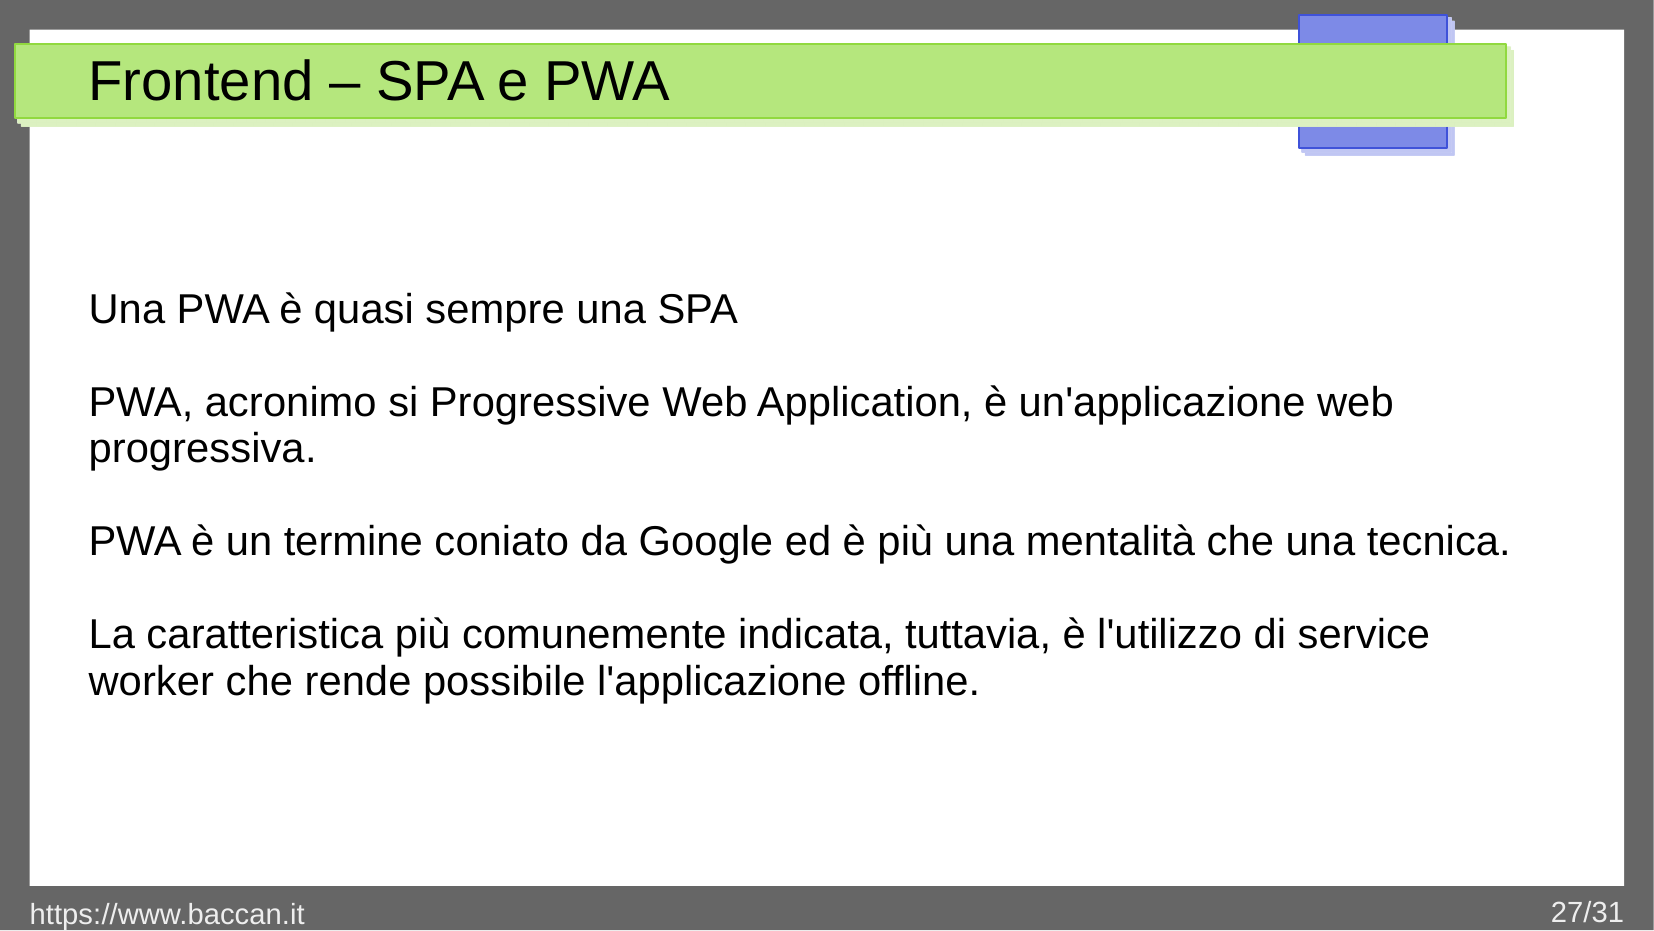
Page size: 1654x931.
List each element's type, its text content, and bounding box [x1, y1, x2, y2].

title Frontend – SPA e PWA [88, 44, 1506, 119]
text_box Una PWA è quasi sempre una SPA PWA, acronimo si Progressive Web Application, è un'applicazione web progressiva. PWA è un termine coniato da Google ed è più una mentalità che una tecnica. La caratteristica più comunemente indicata, tuttavia, è l'utilizzo di service worker che rende possibile l'applicazione offline. [88, 169, 1565, 821]
